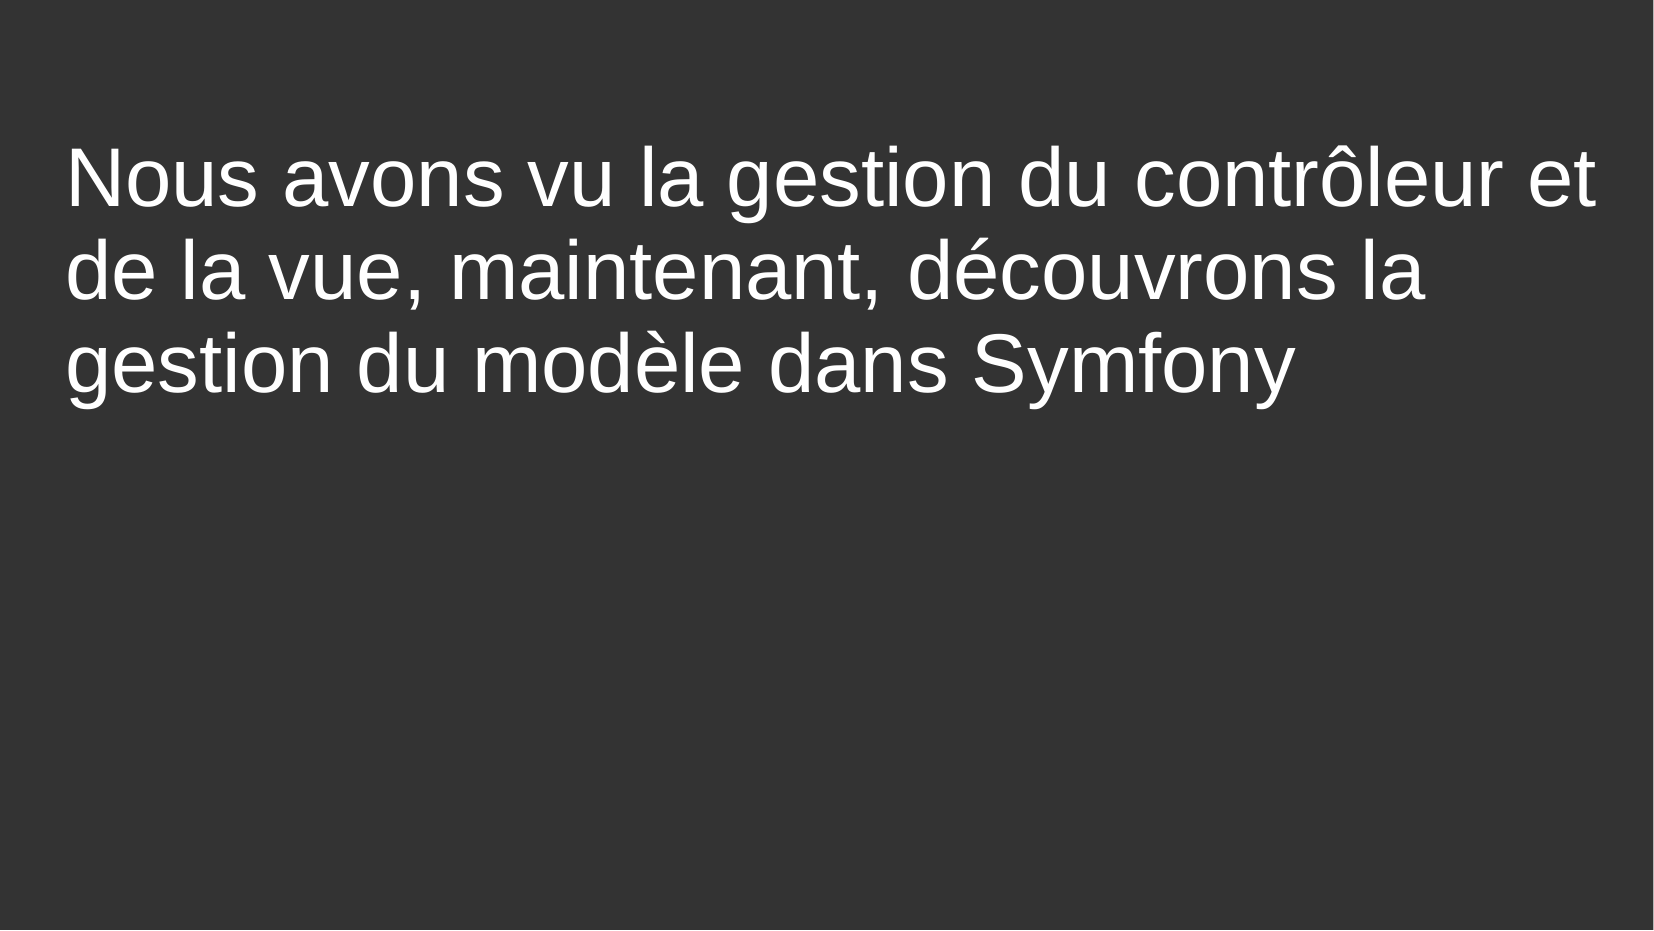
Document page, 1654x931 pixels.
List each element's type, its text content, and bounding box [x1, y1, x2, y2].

list Nous avons vu la gestion du contrôleur et de la vue, maintenant, découvrons la gestion du modèle dans Symfony [65, 131, 1630, 426]
